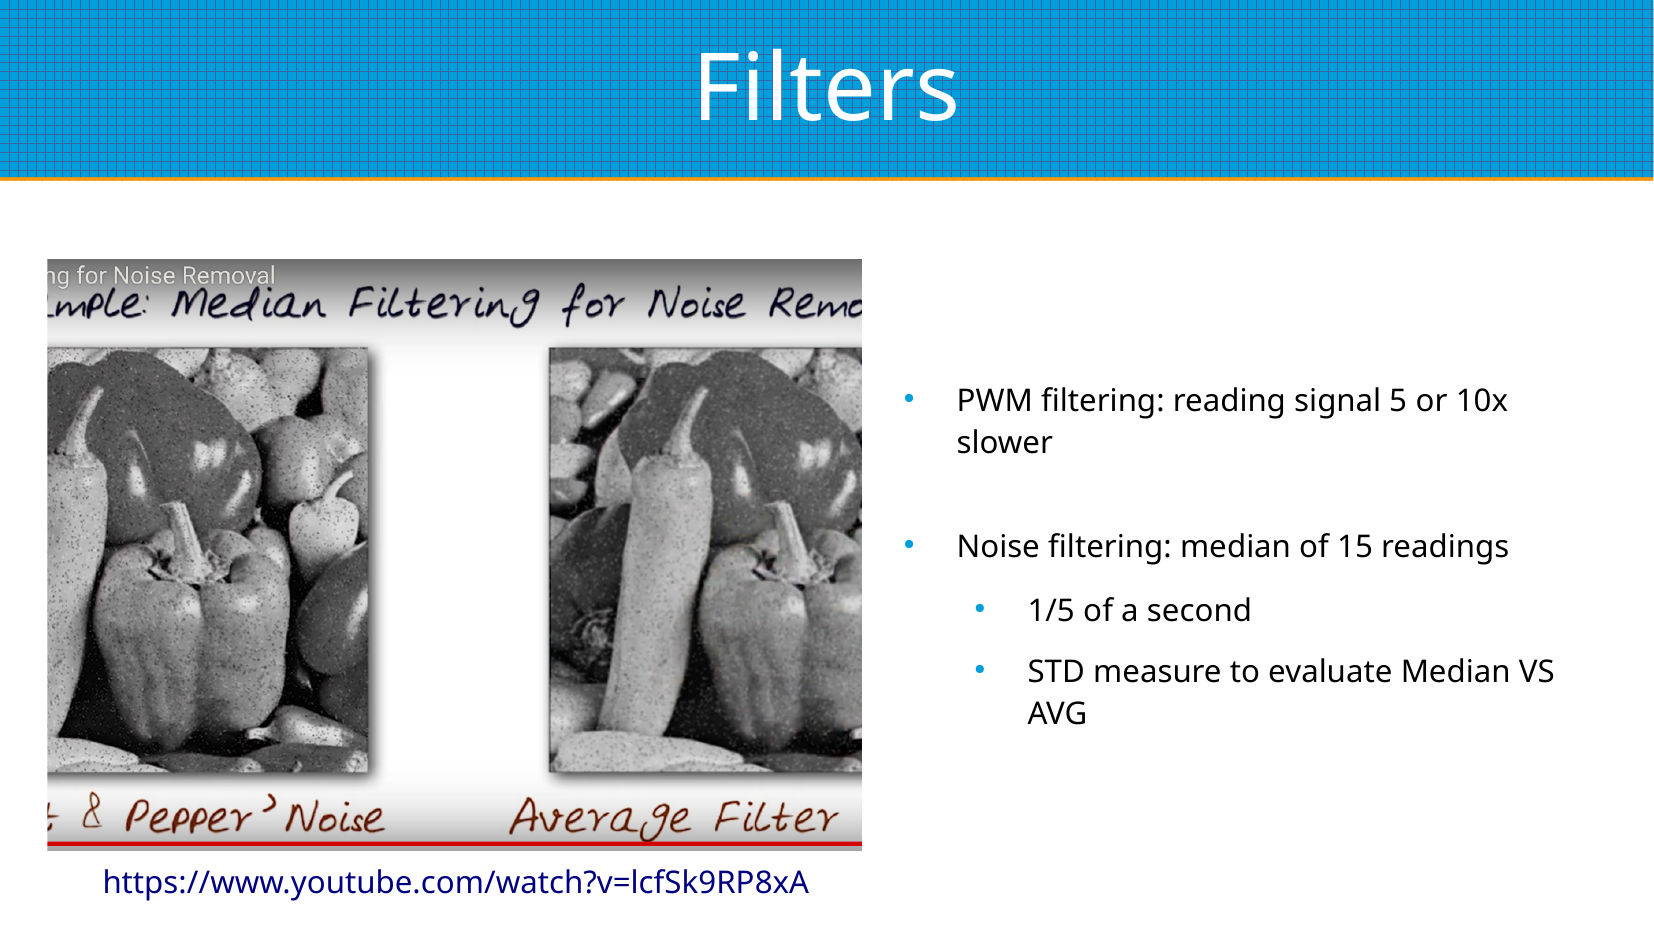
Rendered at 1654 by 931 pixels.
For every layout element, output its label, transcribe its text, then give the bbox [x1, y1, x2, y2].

list PWM filtering: reading signal 5 or 10x slower Noise filtering: median of 15 readings 1/5 of a second STD measure to evaluate Median VS AVG [885, 206, 1595, 916]
title Filters [82, 14, 1571, 148]
picture [47, 259, 862, 851]
text_box https://www.youtube.com/watch?v=lcfSk9RP8xA [96, 843, 821, 919]
